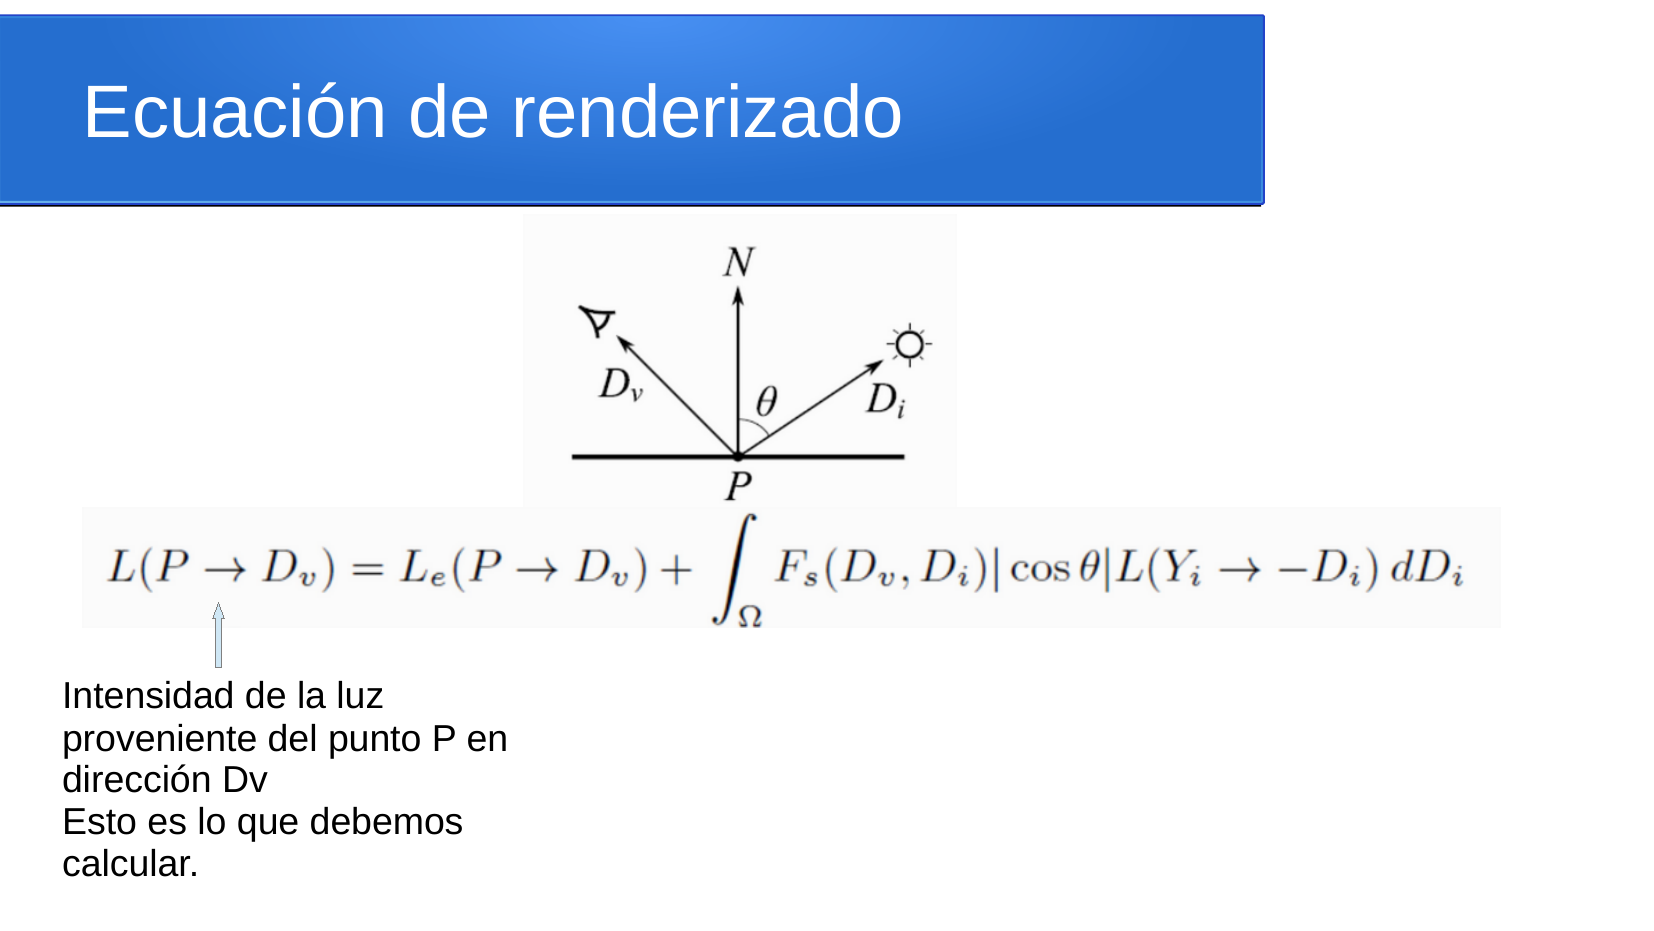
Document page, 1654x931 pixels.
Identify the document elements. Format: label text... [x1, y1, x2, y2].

text_box Intensidad de la luz proveniente del punto P en dirección Dv Esto es lo que debemos calcular. [47, 667, 567, 893]
picture [82, 214, 1501, 628]
text_box [212, 602, 225, 668]
title Ecuación de renderizado [82, 35, 1235, 189]
